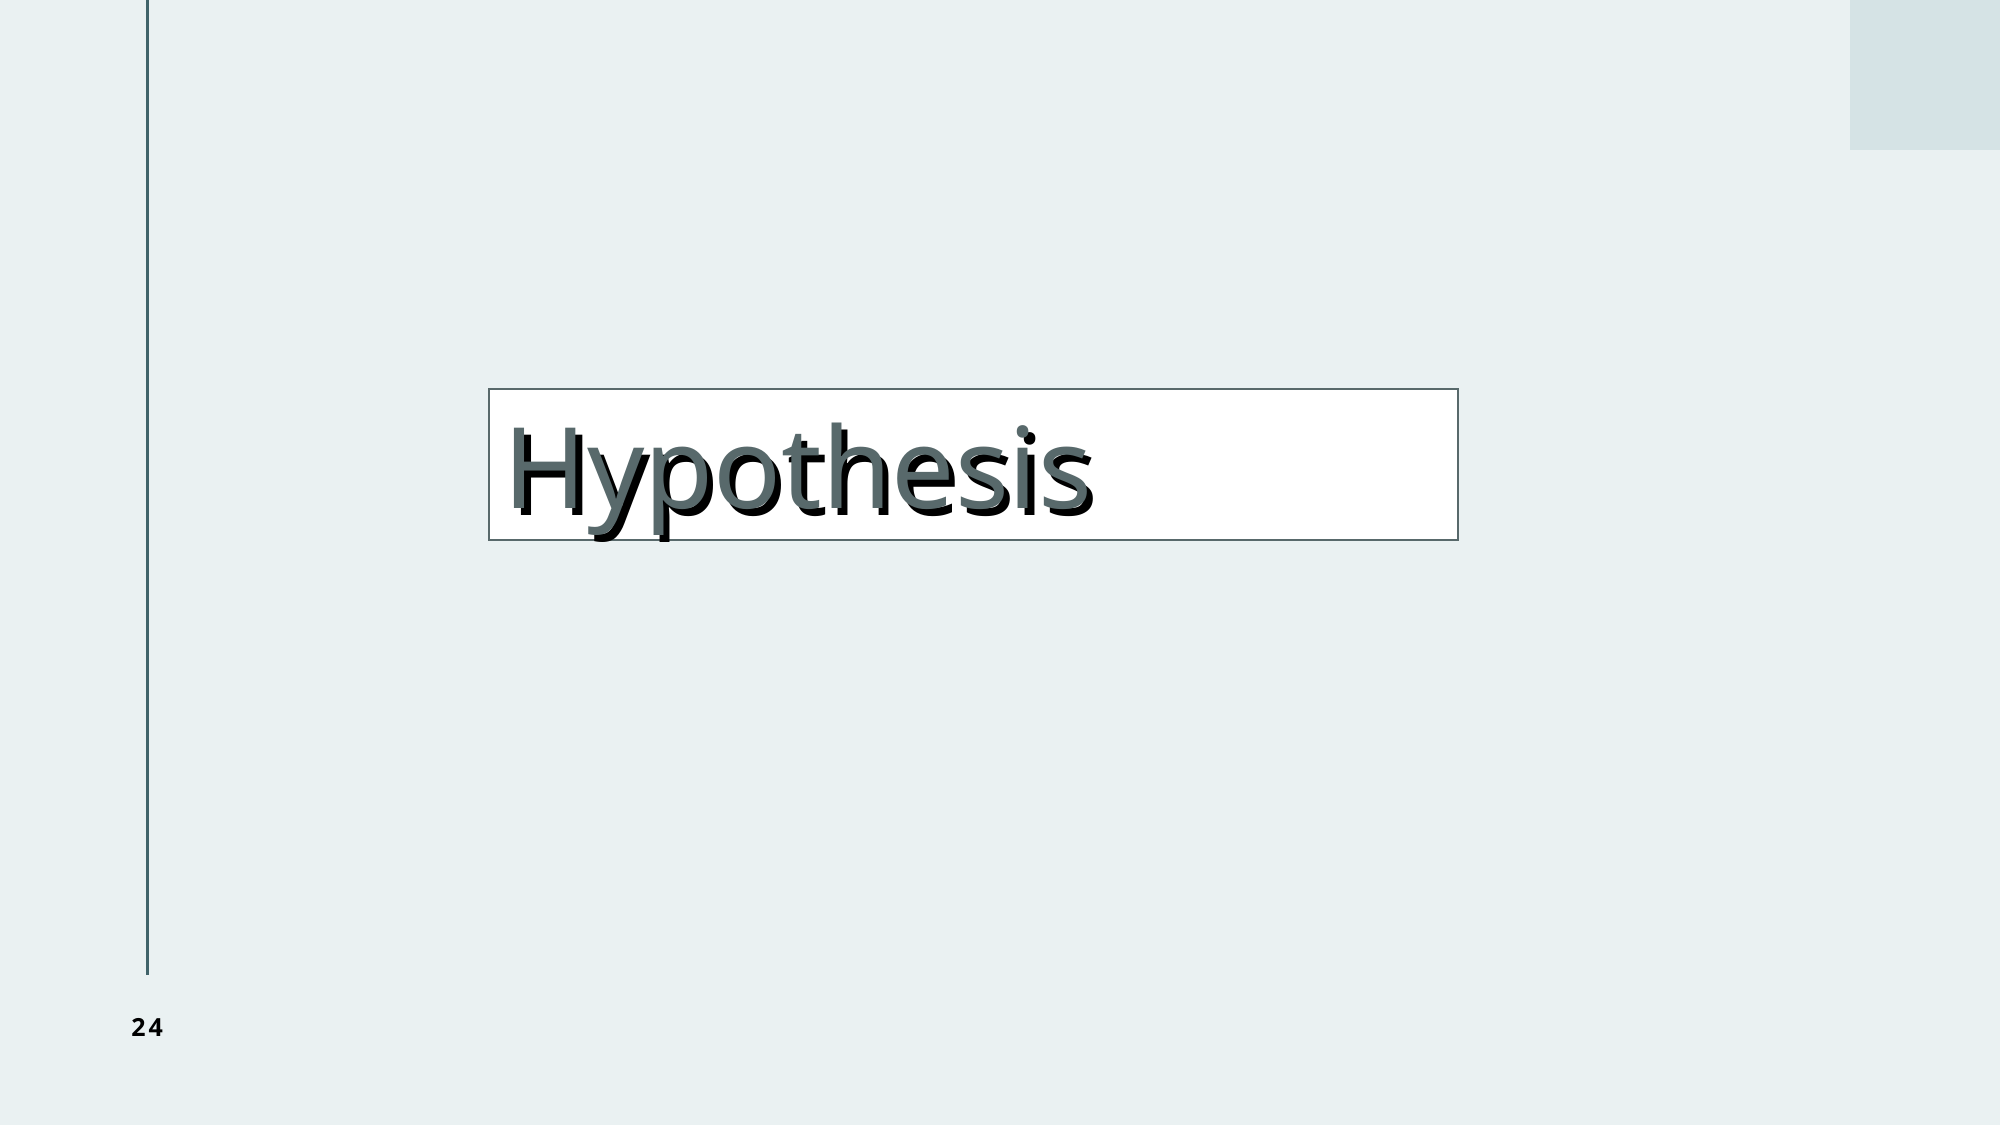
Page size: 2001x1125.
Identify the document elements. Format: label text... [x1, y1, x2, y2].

text_box Hypothesis [488, 388, 1459, 541]
text_box [67, 975, 227, 1082]
